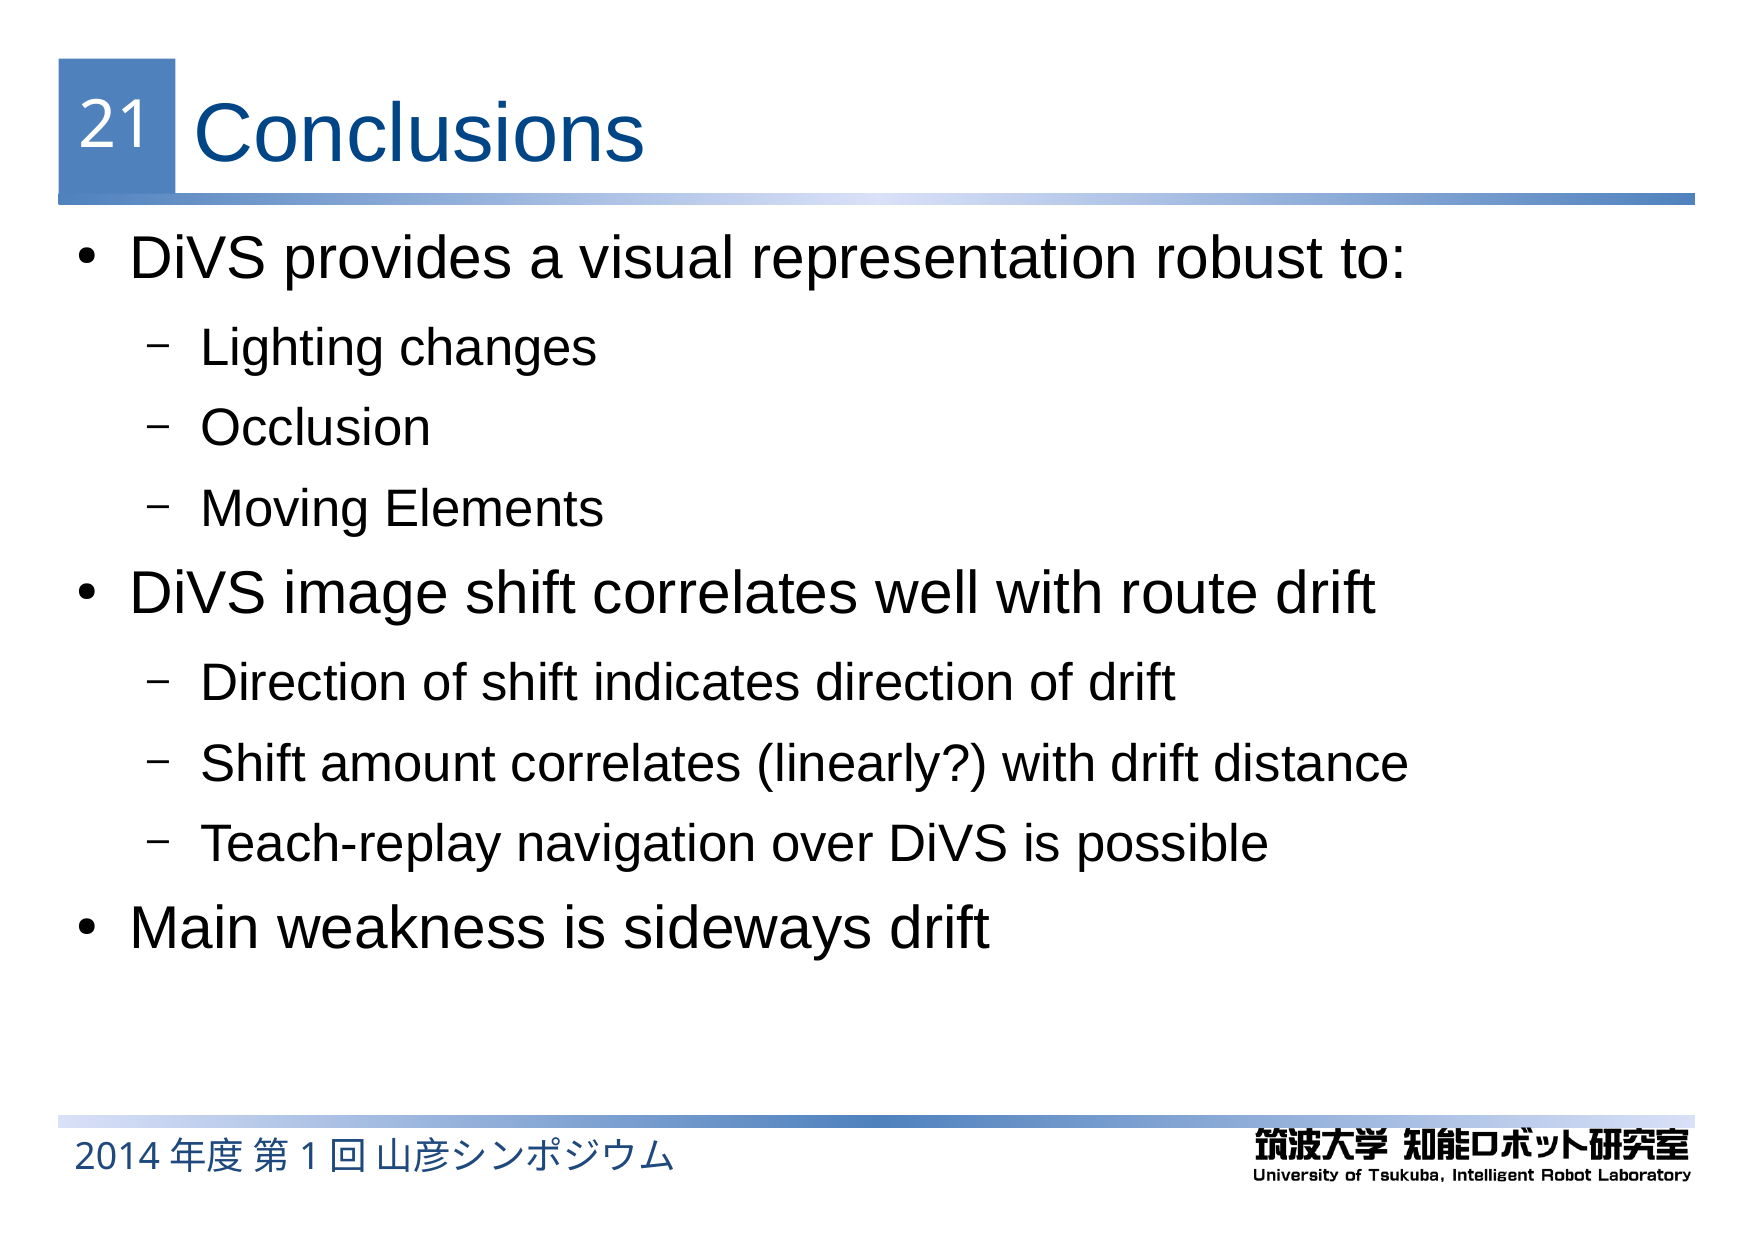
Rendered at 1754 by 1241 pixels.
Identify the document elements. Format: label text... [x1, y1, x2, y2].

list DiVS provides a visual representation robust to: Lighting changes Occlusion Moving Elements DiVS image shift correlates well with route drift Direction of shift indicates direction of drift Shift amount correlates (linearly?) with drift distance Teach-replay navigation over DiVS is possible Main weakness is sideways drift [58, 223, 1696, 1116]
title Conclusions [193, 61, 1651, 205]
picture [1252, 1127, 1691, 1182]
